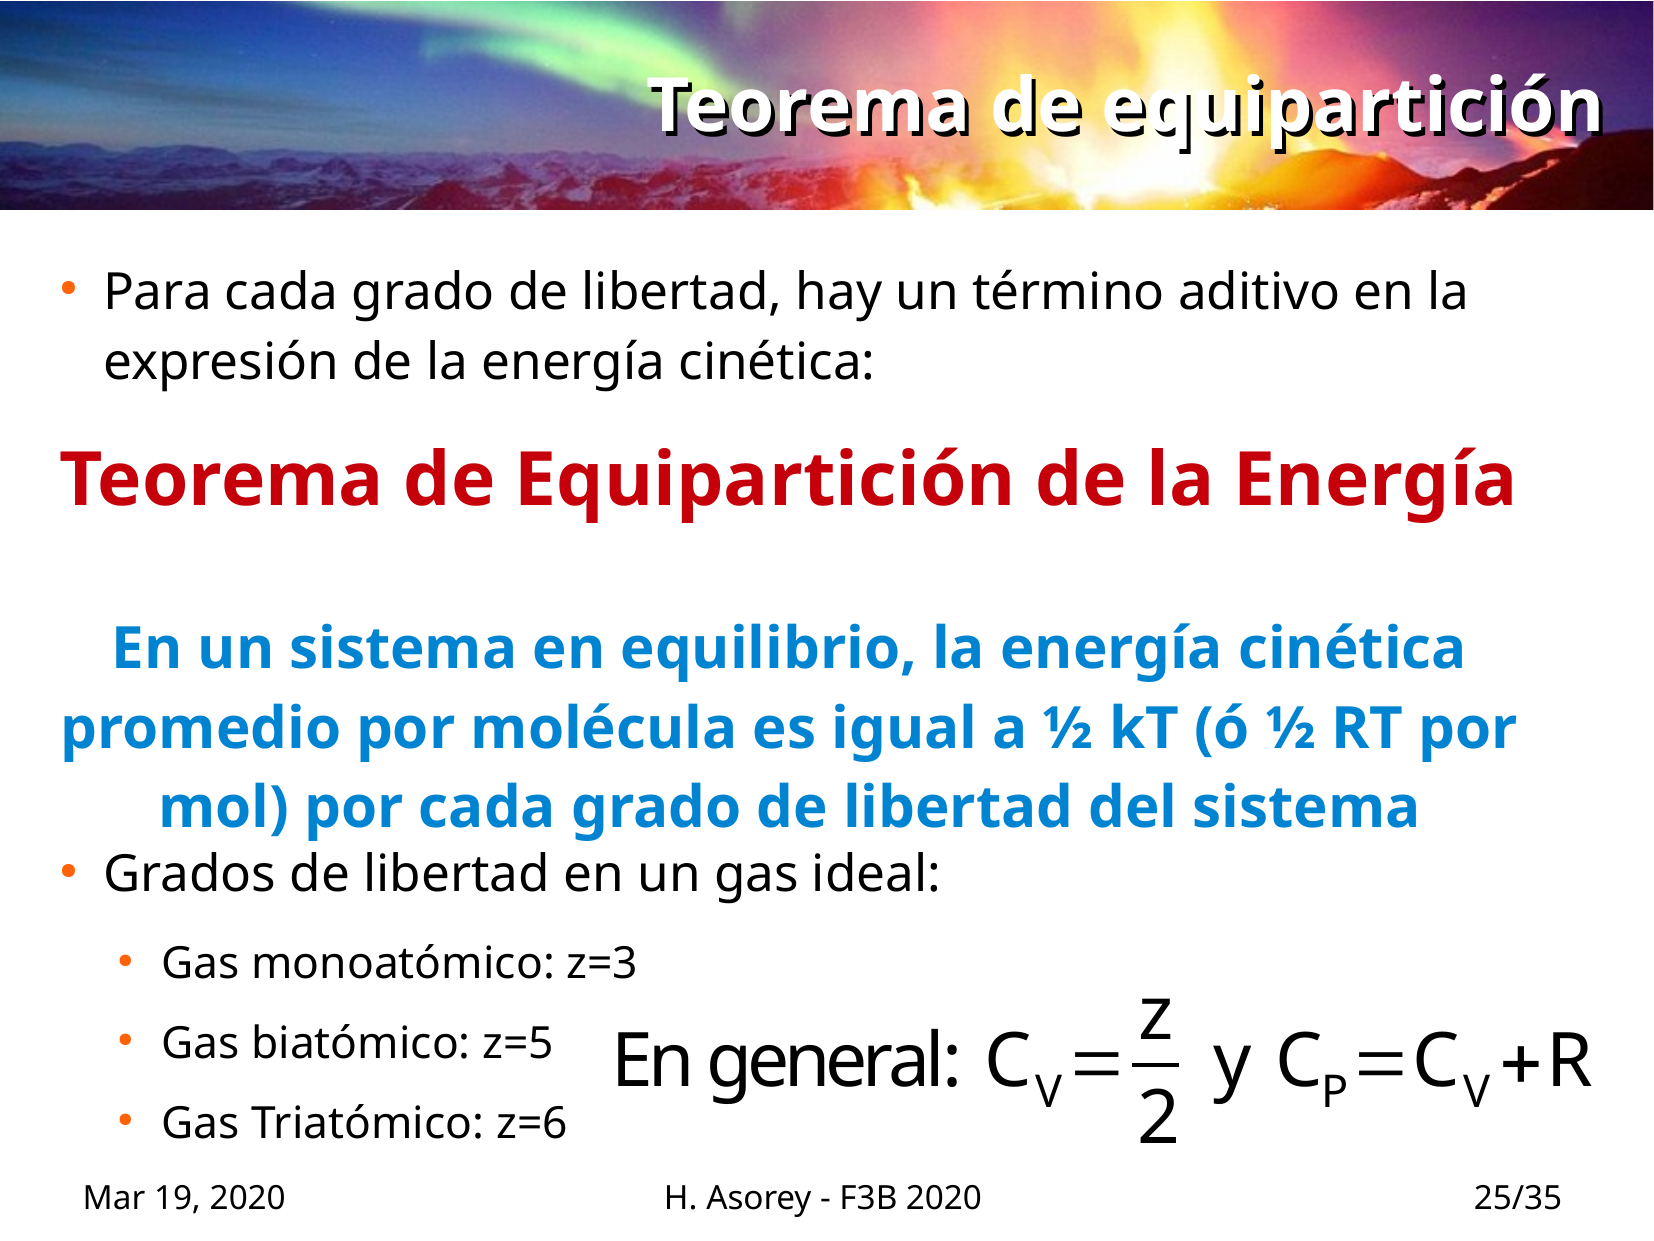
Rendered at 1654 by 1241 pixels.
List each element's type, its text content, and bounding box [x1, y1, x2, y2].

picture [0, 1, 1654, 210]
text_box Teorema de Equipartición de la Energía En un sistema en equilibrio, la energía cinética promedio por molécula es igual a ½ kT (ó ½ RT por mol) por cada grado de libertad del sistema [45, 417, 1644, 808]
list Para cada grado de libertad, hay un término aditivo en la expresión de la energía cinética: Grados de libertad en un gas ideal: Gas monoatómico: z=3 Gas biatómico: z=5 Gas Triatómico: z=6 [45, 808, 1606, 1156]
chart [605, 967, 1601, 1162]
title Teorema de equipartición [45, 15, 1606, 191]
list Para cada grado de libertad, hay un término aditivo en la expresión de la energía cinética: Grados de libertad en un gas ideal: Gas monoatómico: z=3 Gas biatómico: z=5 Gas Triatómico: z=6 [45, 255, 1606, 417]
